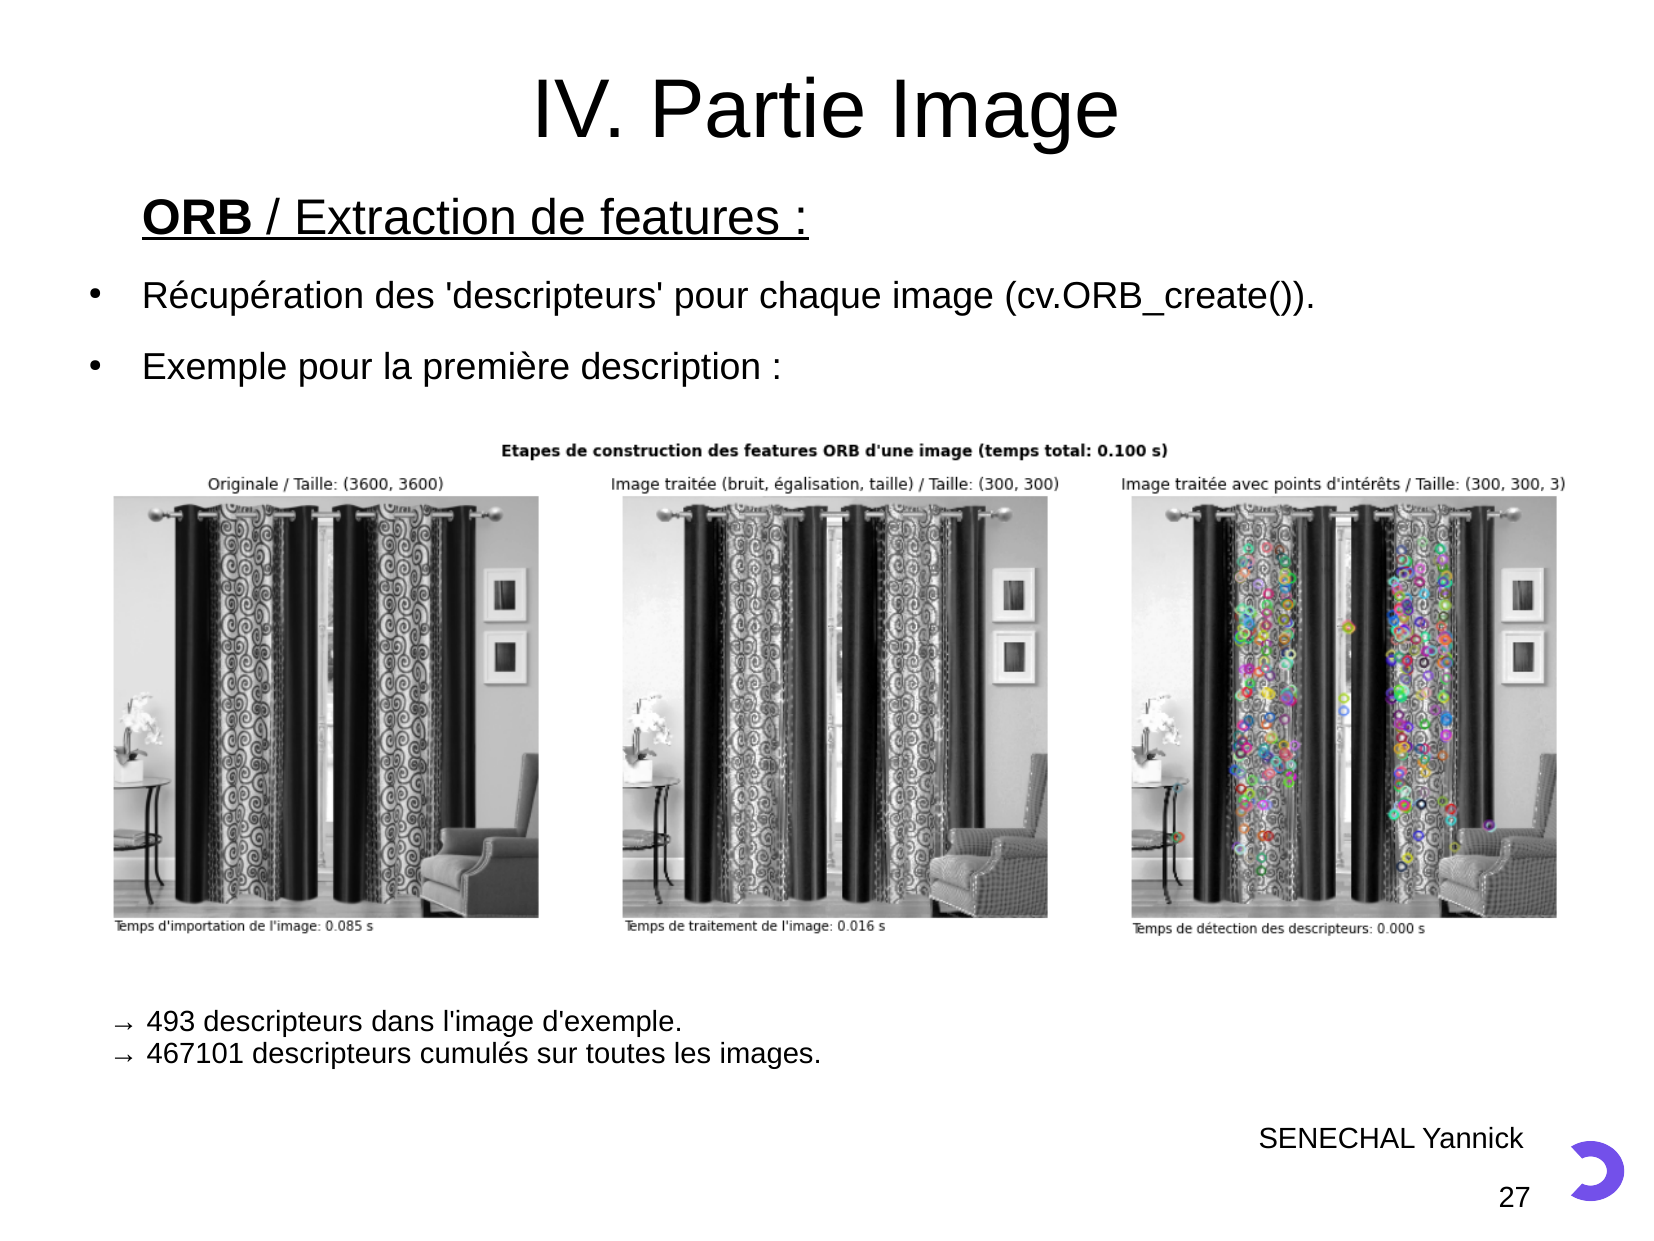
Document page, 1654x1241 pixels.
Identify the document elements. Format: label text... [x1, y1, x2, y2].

list ORB / Extraction de features : Récupération des 'descripteurs' pour chaque image (cv.ORB_create()). Exemple pour la première description : [70, 189, 1560, 994]
picture [106, 436, 1571, 945]
title IV. Partie Image [82, 5, 1571, 213]
text_box → 493 descripteurs dans l'image d'exemple. → 467101 descripteurs cumulés sur toutes les images. [94, 997, 863, 1111]
picture [1539, 1125, 1642, 1217]
